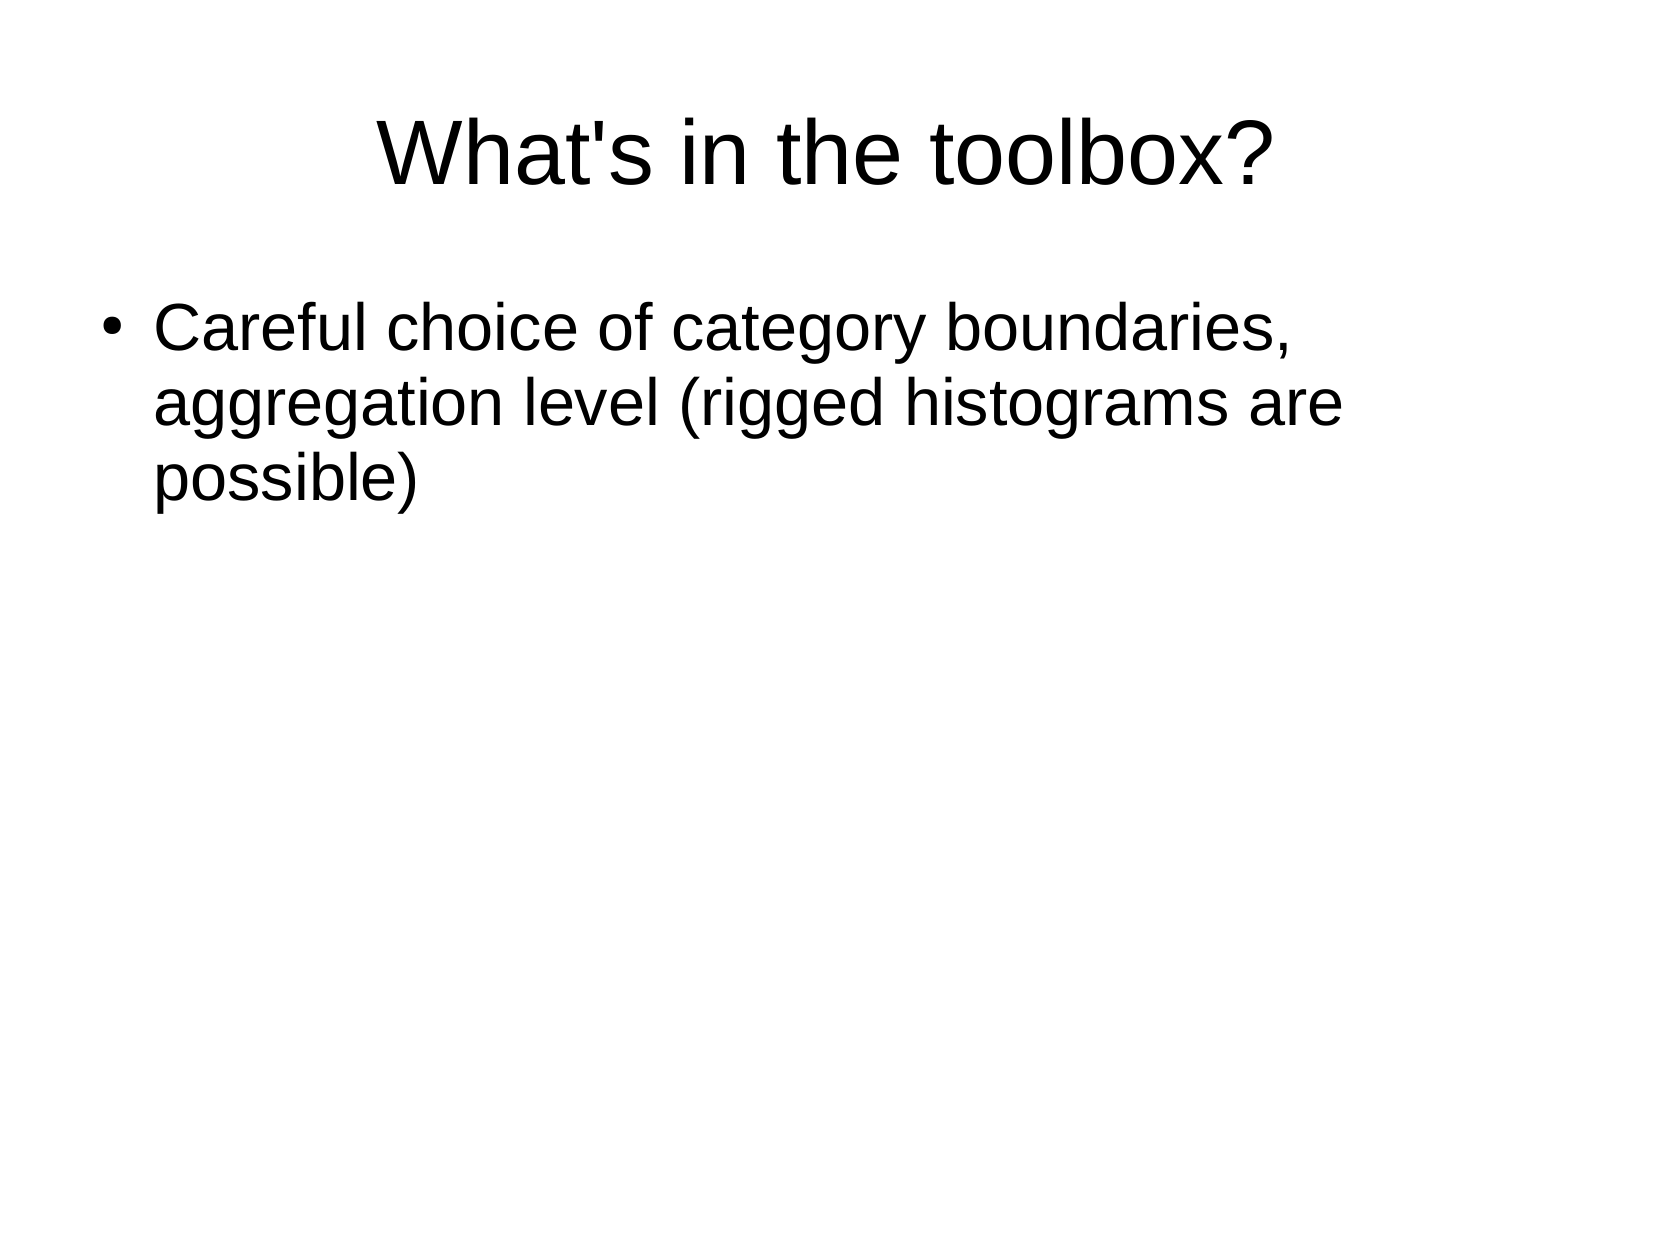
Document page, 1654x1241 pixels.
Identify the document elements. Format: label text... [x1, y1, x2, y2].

list Careful choice of category boundaries, aggregation level (rigged histograms are possible) [82, 290, 1571, 1109]
title What's in the toolbox? [82, 49, 1571, 257]
